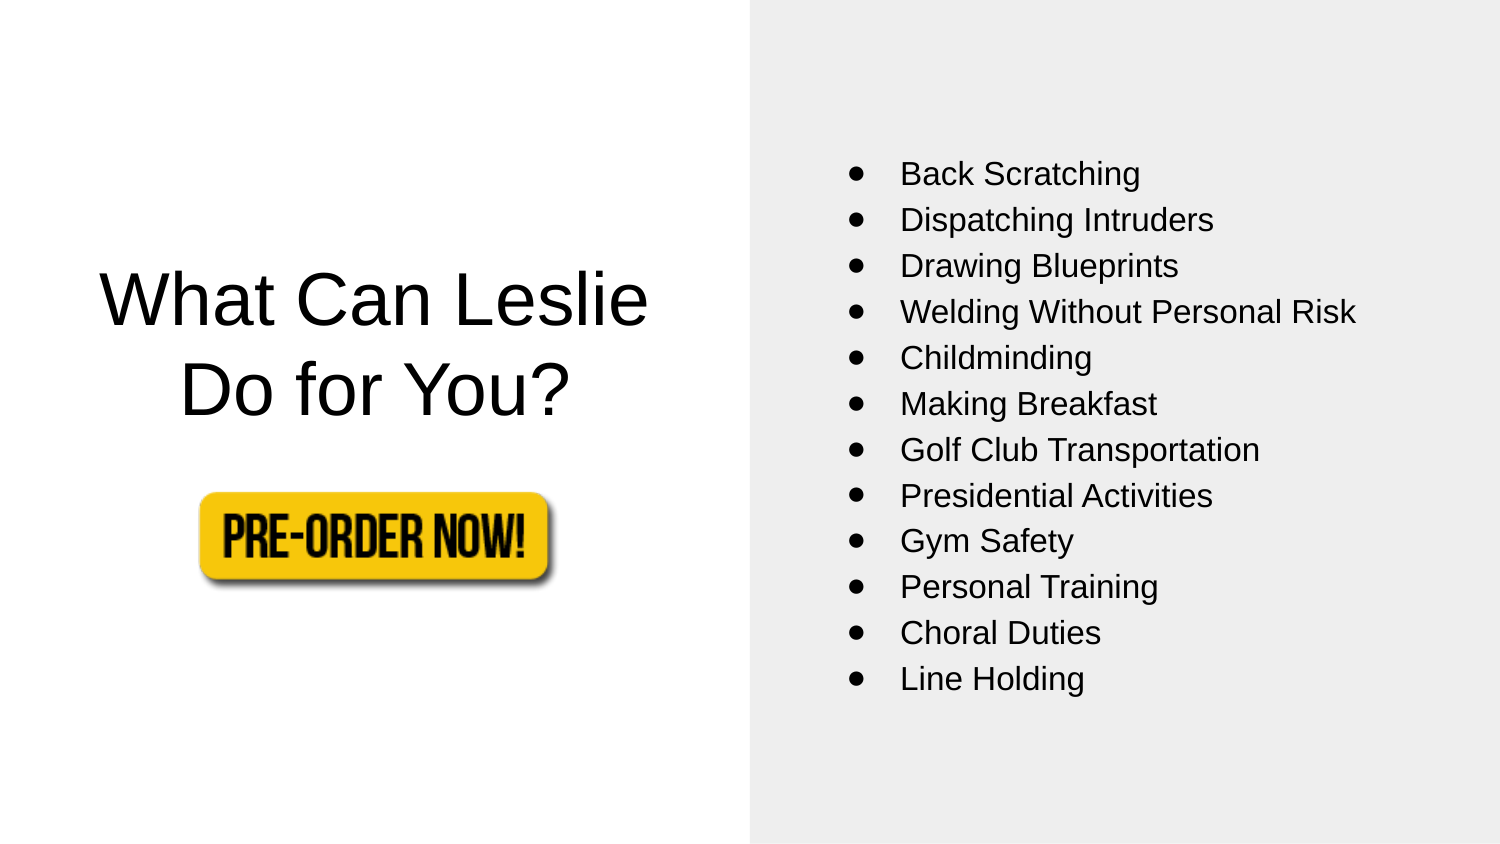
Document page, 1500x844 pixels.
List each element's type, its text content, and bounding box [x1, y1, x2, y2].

picture [180, 459, 571, 617]
list Back Scratching Dispatching Intruders Drawing Blueprints Welding Without Personal Risk Childminding Making Breakfast Golf Club Transportation Presidential Activities Gym Safety Personal Training Choral Duties Line Holding [810, 118, 1440, 725]
title What Can Leslie Do for You? [43, 202, 708, 446]
